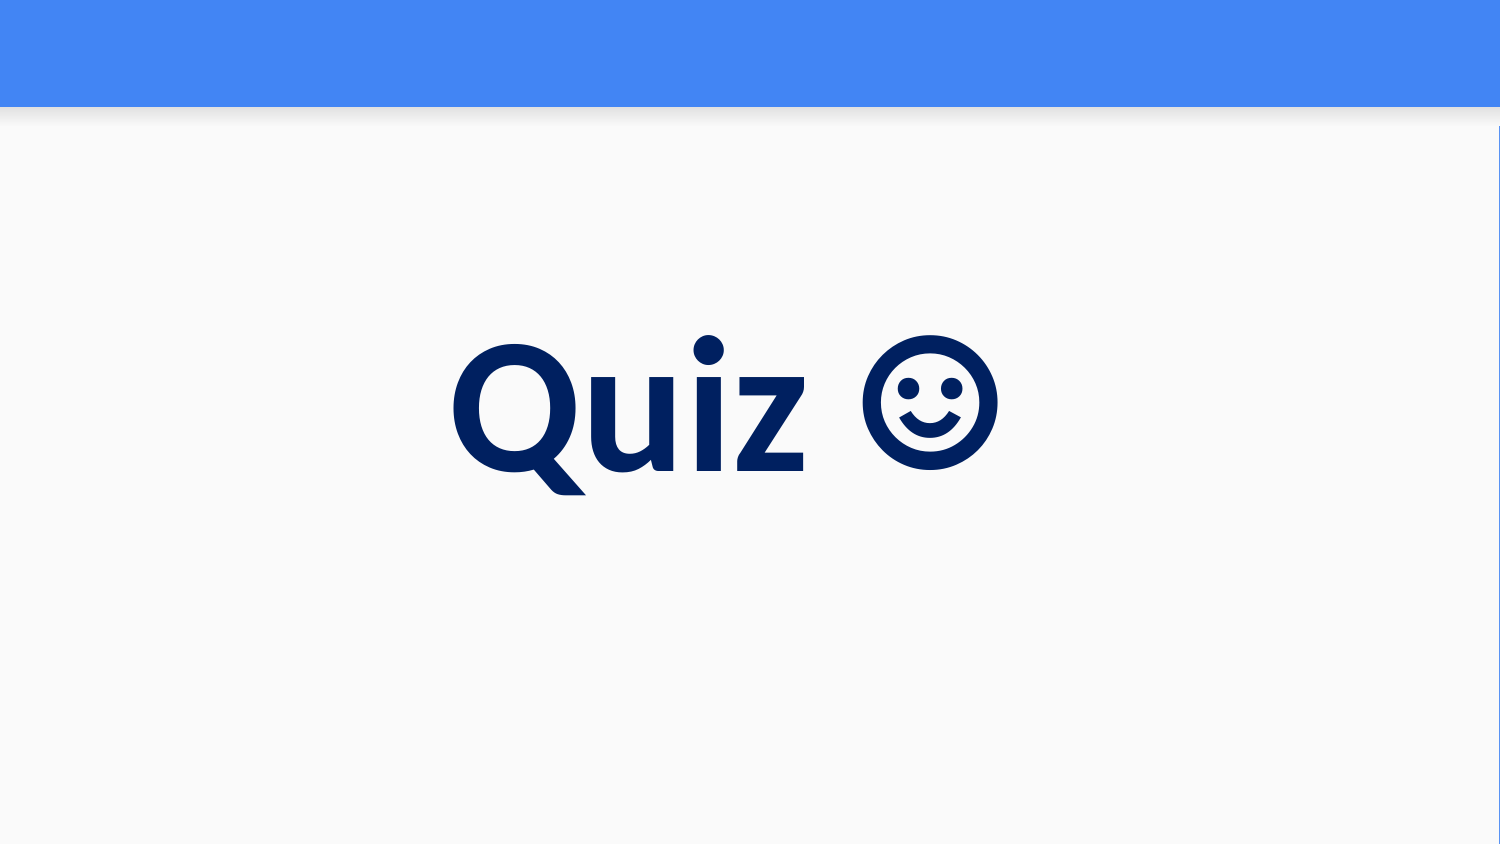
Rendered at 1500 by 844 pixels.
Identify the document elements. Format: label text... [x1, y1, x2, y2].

text_box Quiz ☺ [103, 293, 1397, 525]
